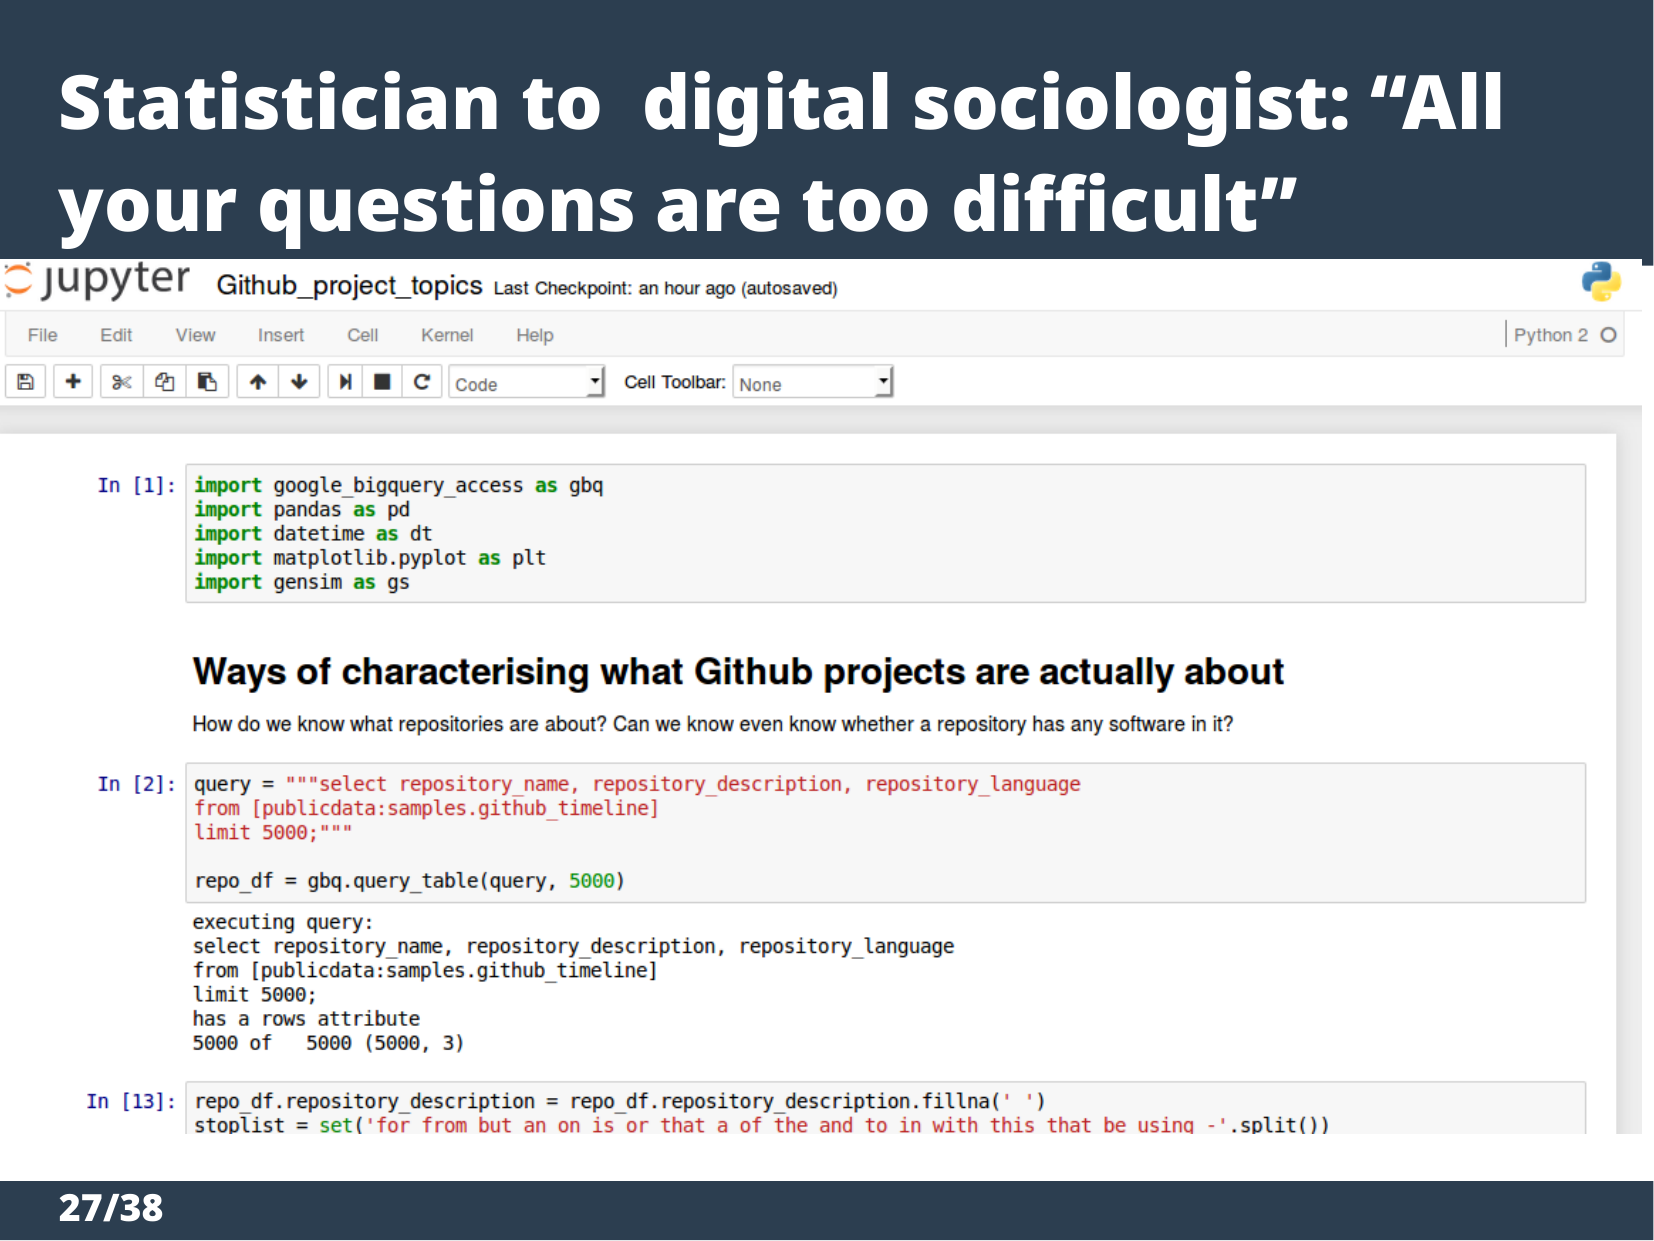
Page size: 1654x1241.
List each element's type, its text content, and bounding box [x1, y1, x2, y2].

picture [0, 259, 1642, 1134]
title Statistician to digital sociologist: “All your questions are too difficult” [59, 49, 1595, 207]
